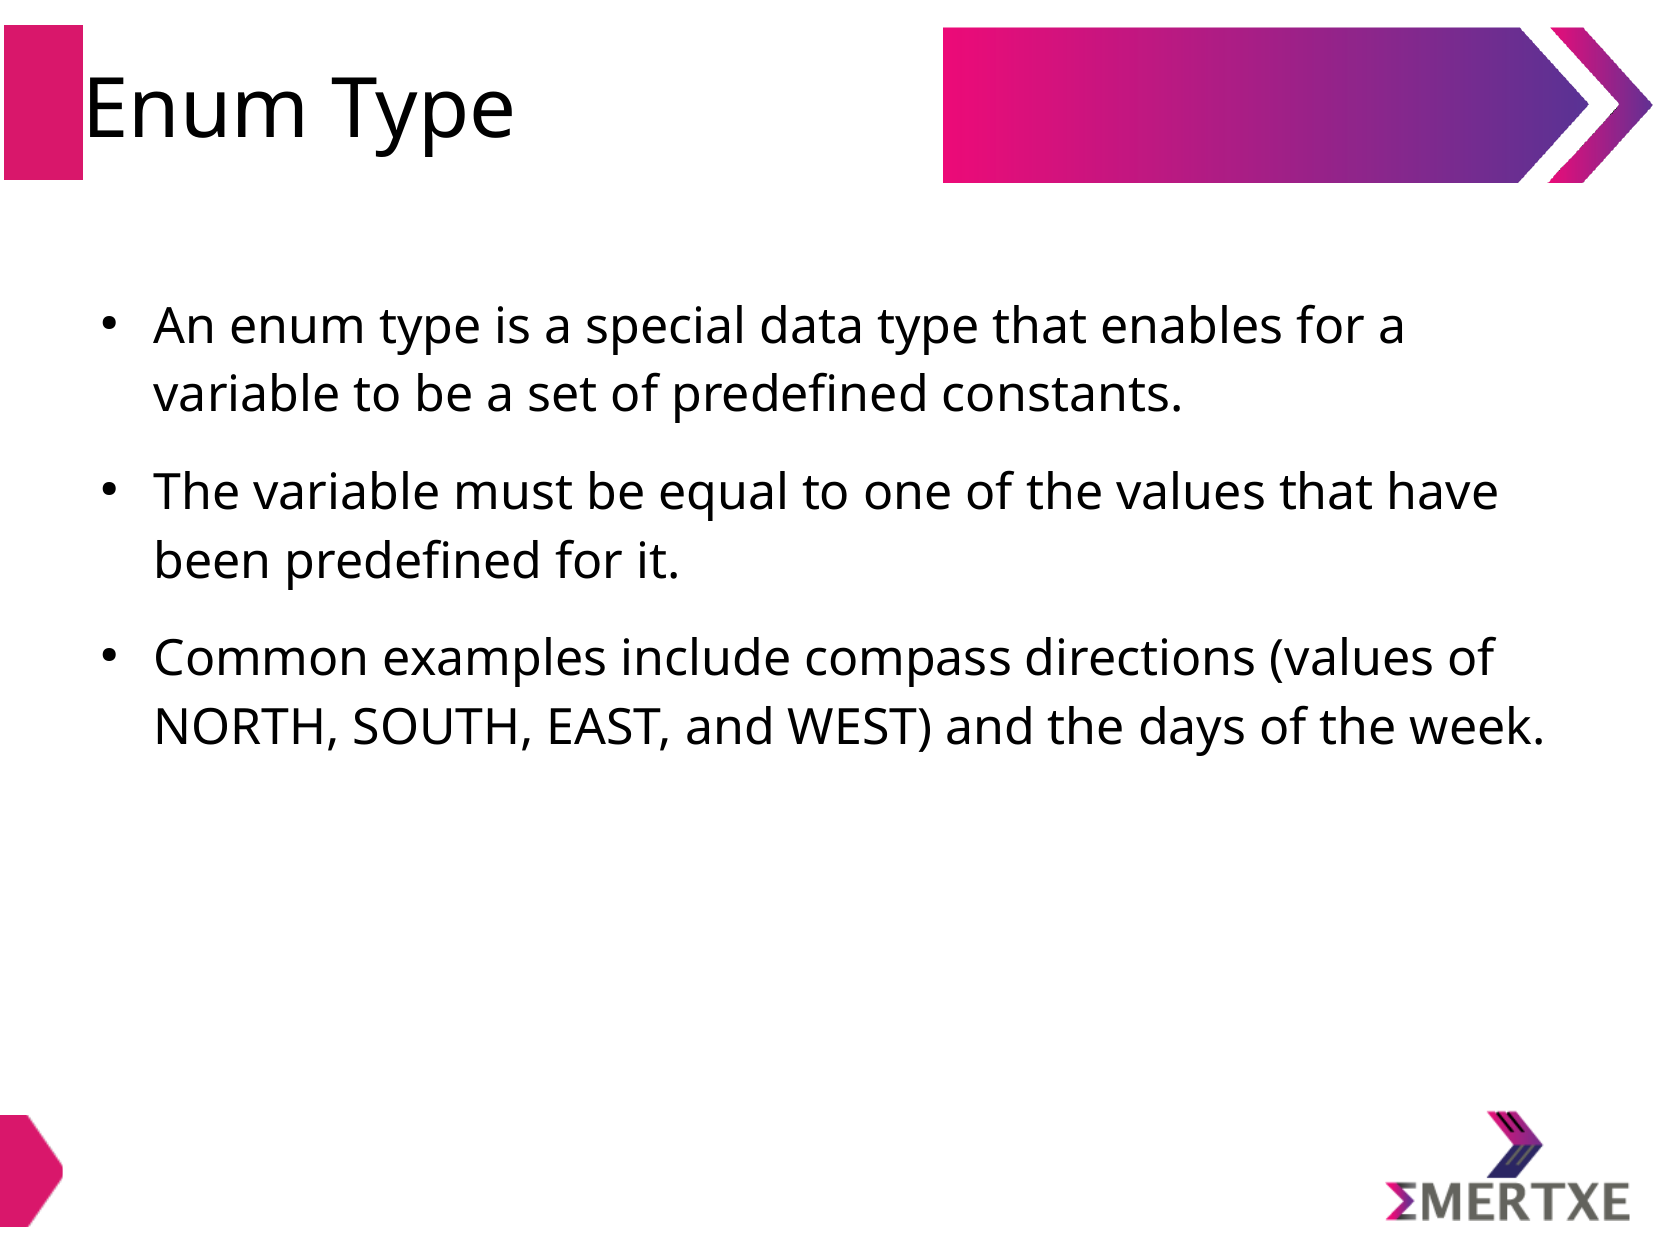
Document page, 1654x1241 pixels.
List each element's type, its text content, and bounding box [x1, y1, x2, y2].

picture [1571, 27, 1653, 183]
title Enum Type [82, 2, 1571, 210]
picture [1385, 1107, 1631, 1221]
list An enum type is a special data type that enables for a variable to be a set of predefined constants. The variable must be equal to one of the values that have been predefined for it. Common examples include compass directions (values of NORTH, SOUTH, EAST, and WEST) and the days of the week. [82, 290, 1571, 1010]
